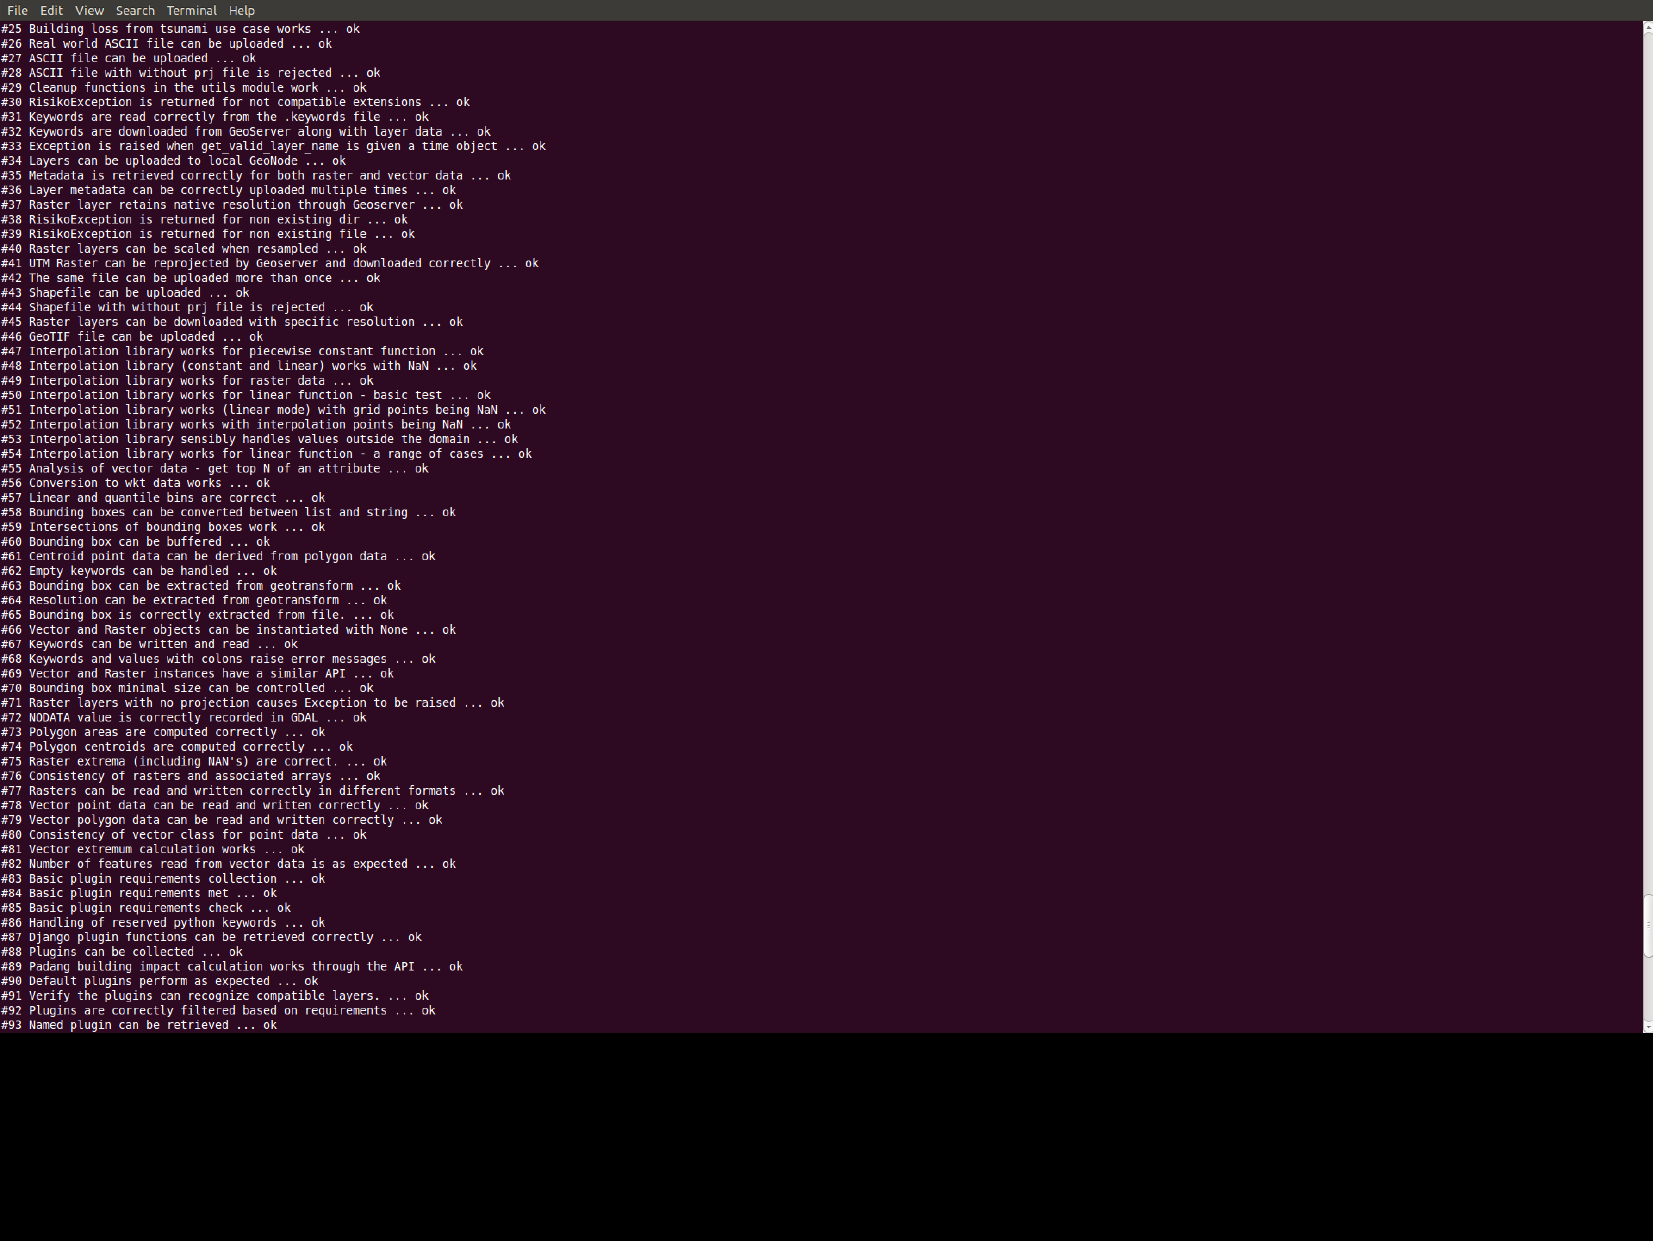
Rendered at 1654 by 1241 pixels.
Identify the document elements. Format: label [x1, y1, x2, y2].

picture [0, 0, 1653, 1034]
